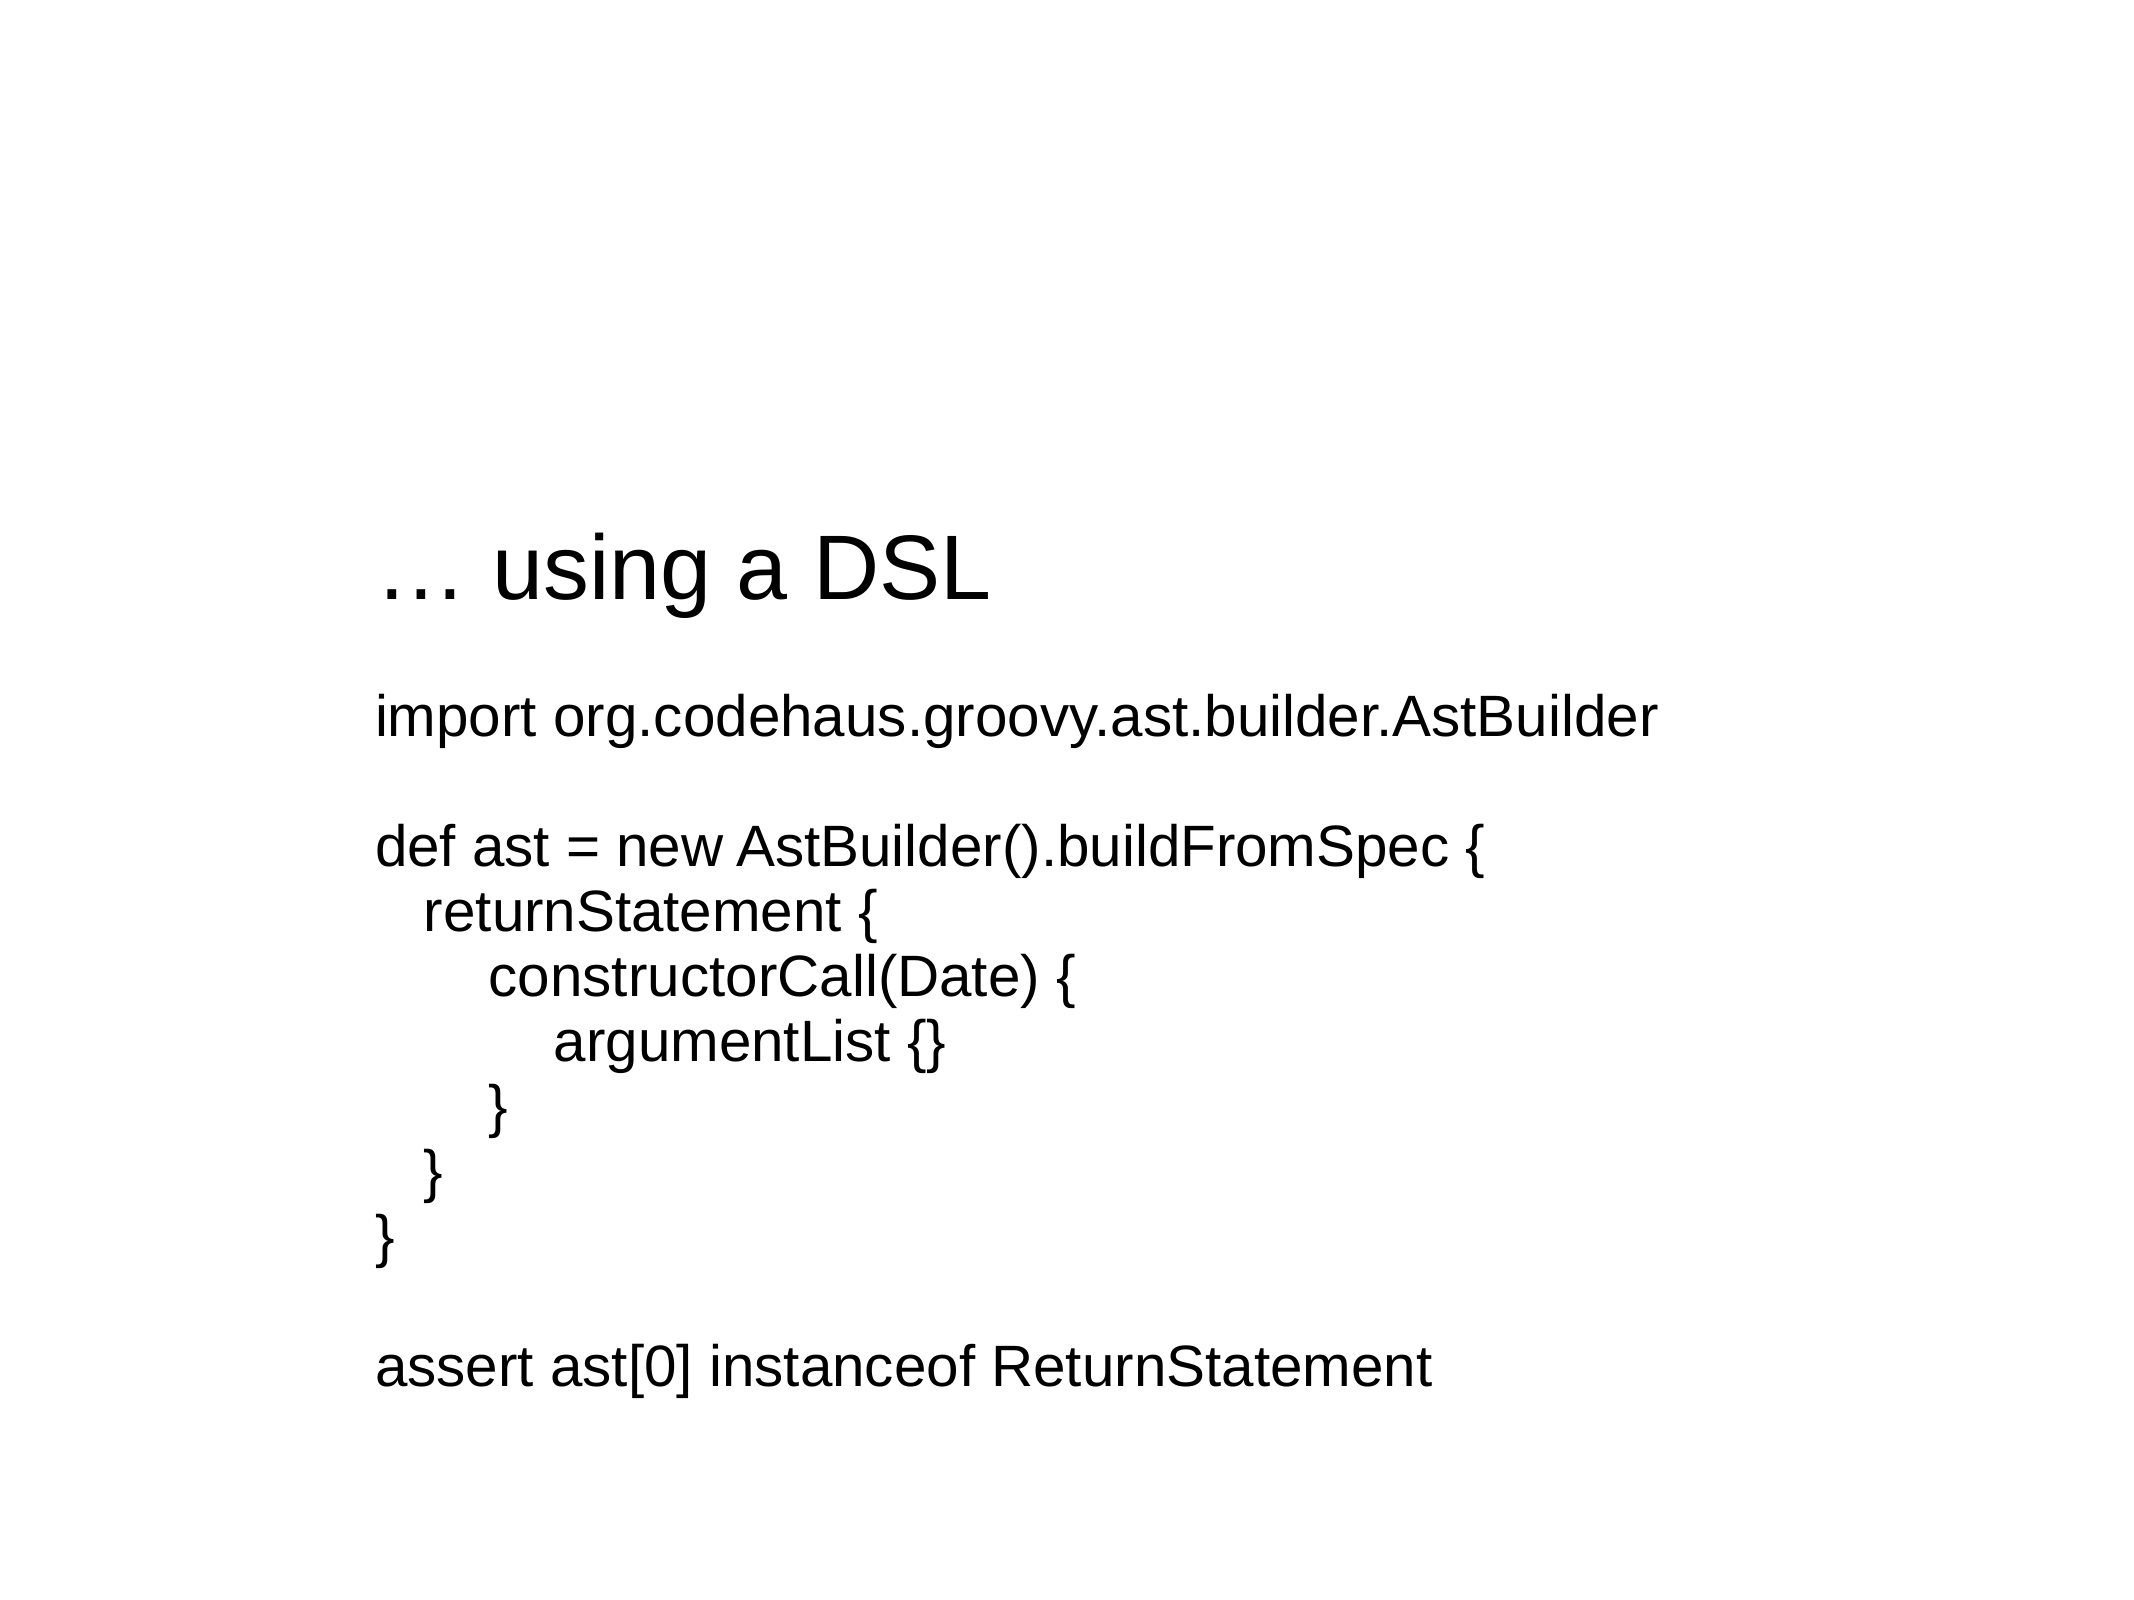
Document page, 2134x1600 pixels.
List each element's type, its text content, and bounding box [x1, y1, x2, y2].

text_box … using a DSL import org.codehaus.groovy.ast.builder.AstBuilder def ast = new AstBuilder().buildFromSpec { returnStatement { constructorCall(Date) { argumentList {} } } } assert ast[0] instanceof ReturnStatement [375, 516, 2087, 1538]
